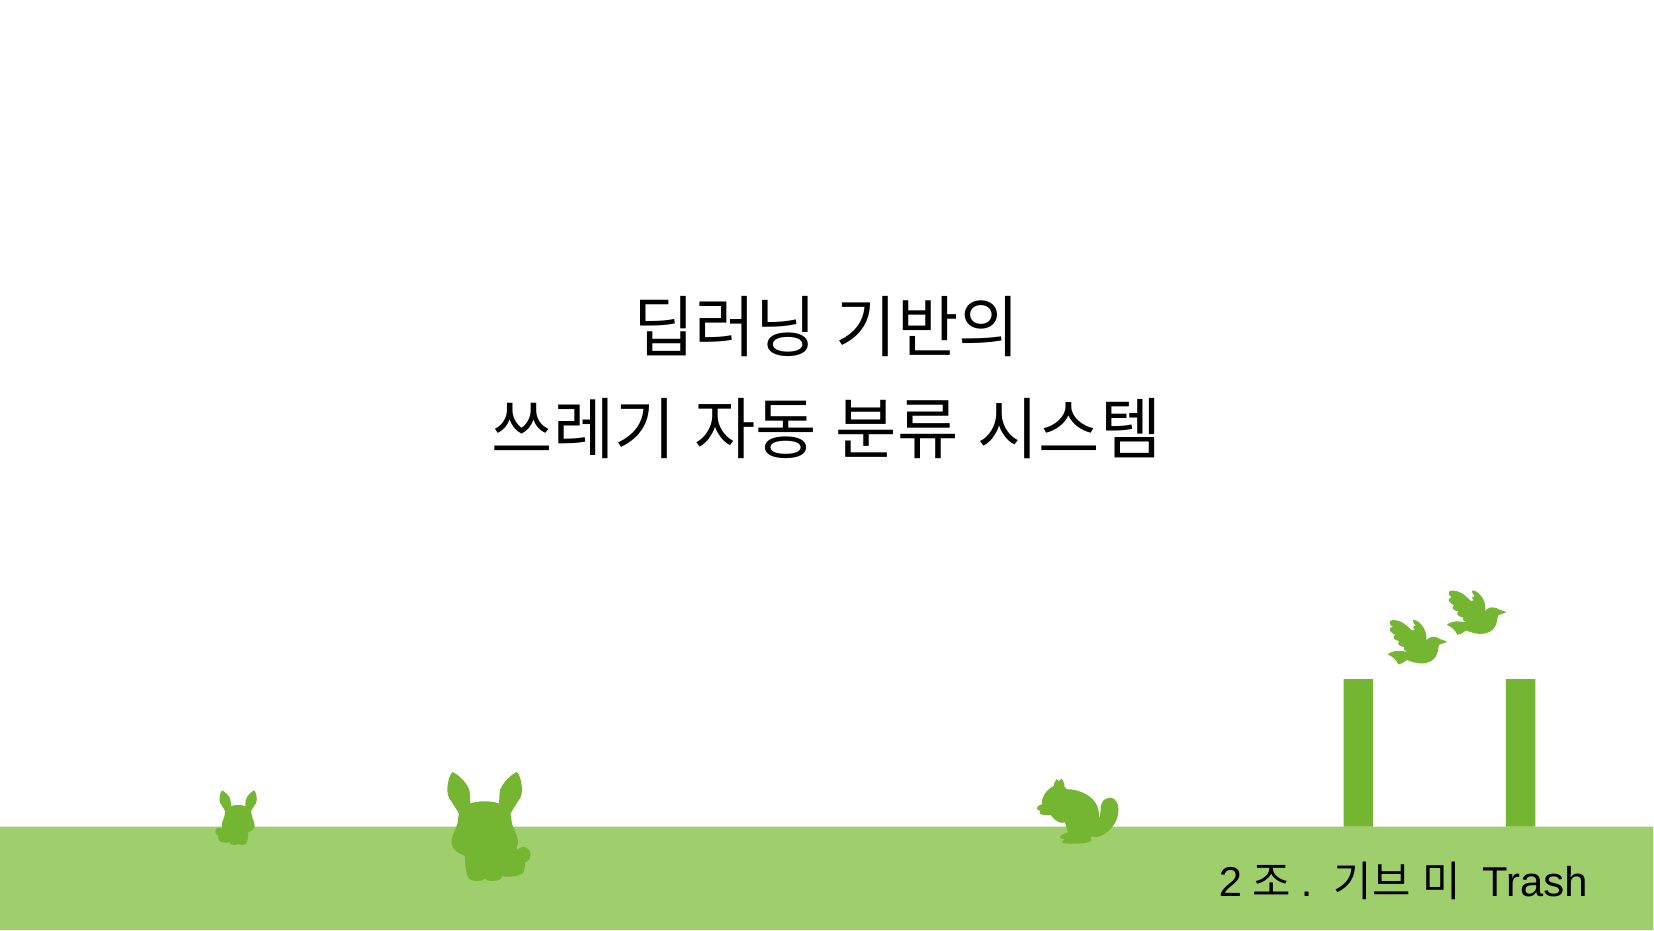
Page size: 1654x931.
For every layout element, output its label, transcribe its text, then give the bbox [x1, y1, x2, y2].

subtitle 딥러닝 기반의 쓰레기 자동 분류 시스템 [88, 106, 1565, 646]
title 2조. 기브 미 Trash [1199, 801, 1607, 931]
